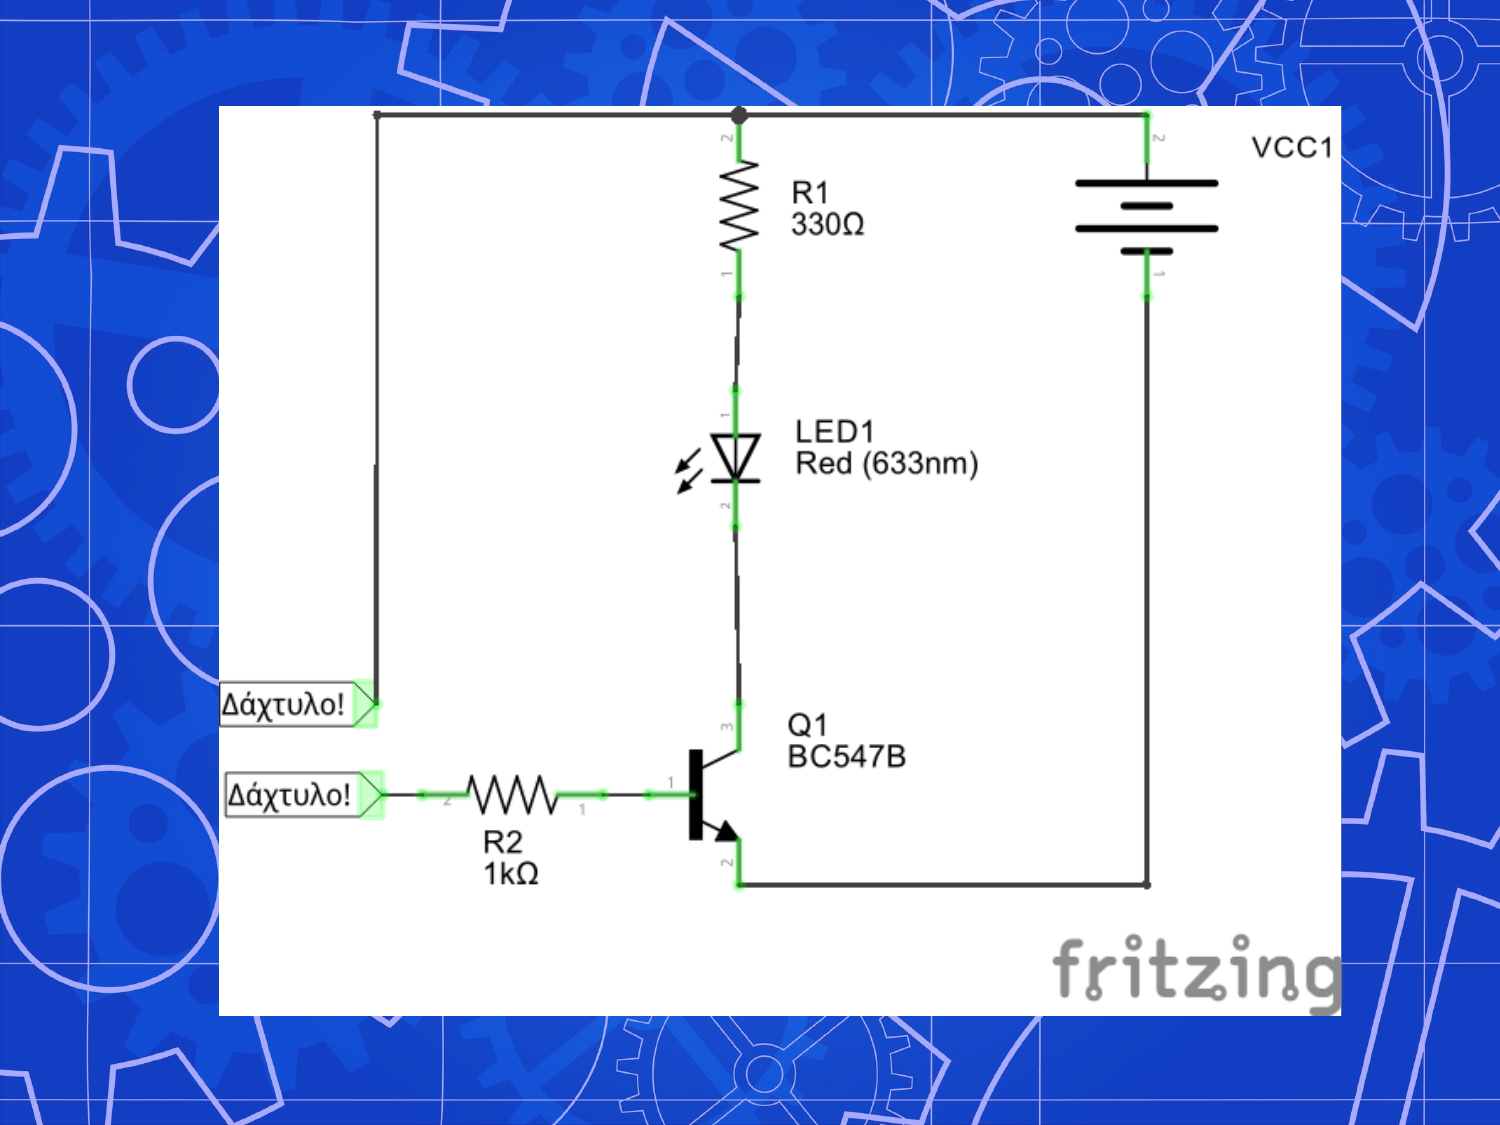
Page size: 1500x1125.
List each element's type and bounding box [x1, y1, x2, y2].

picture [219, 106, 1347, 1016]
